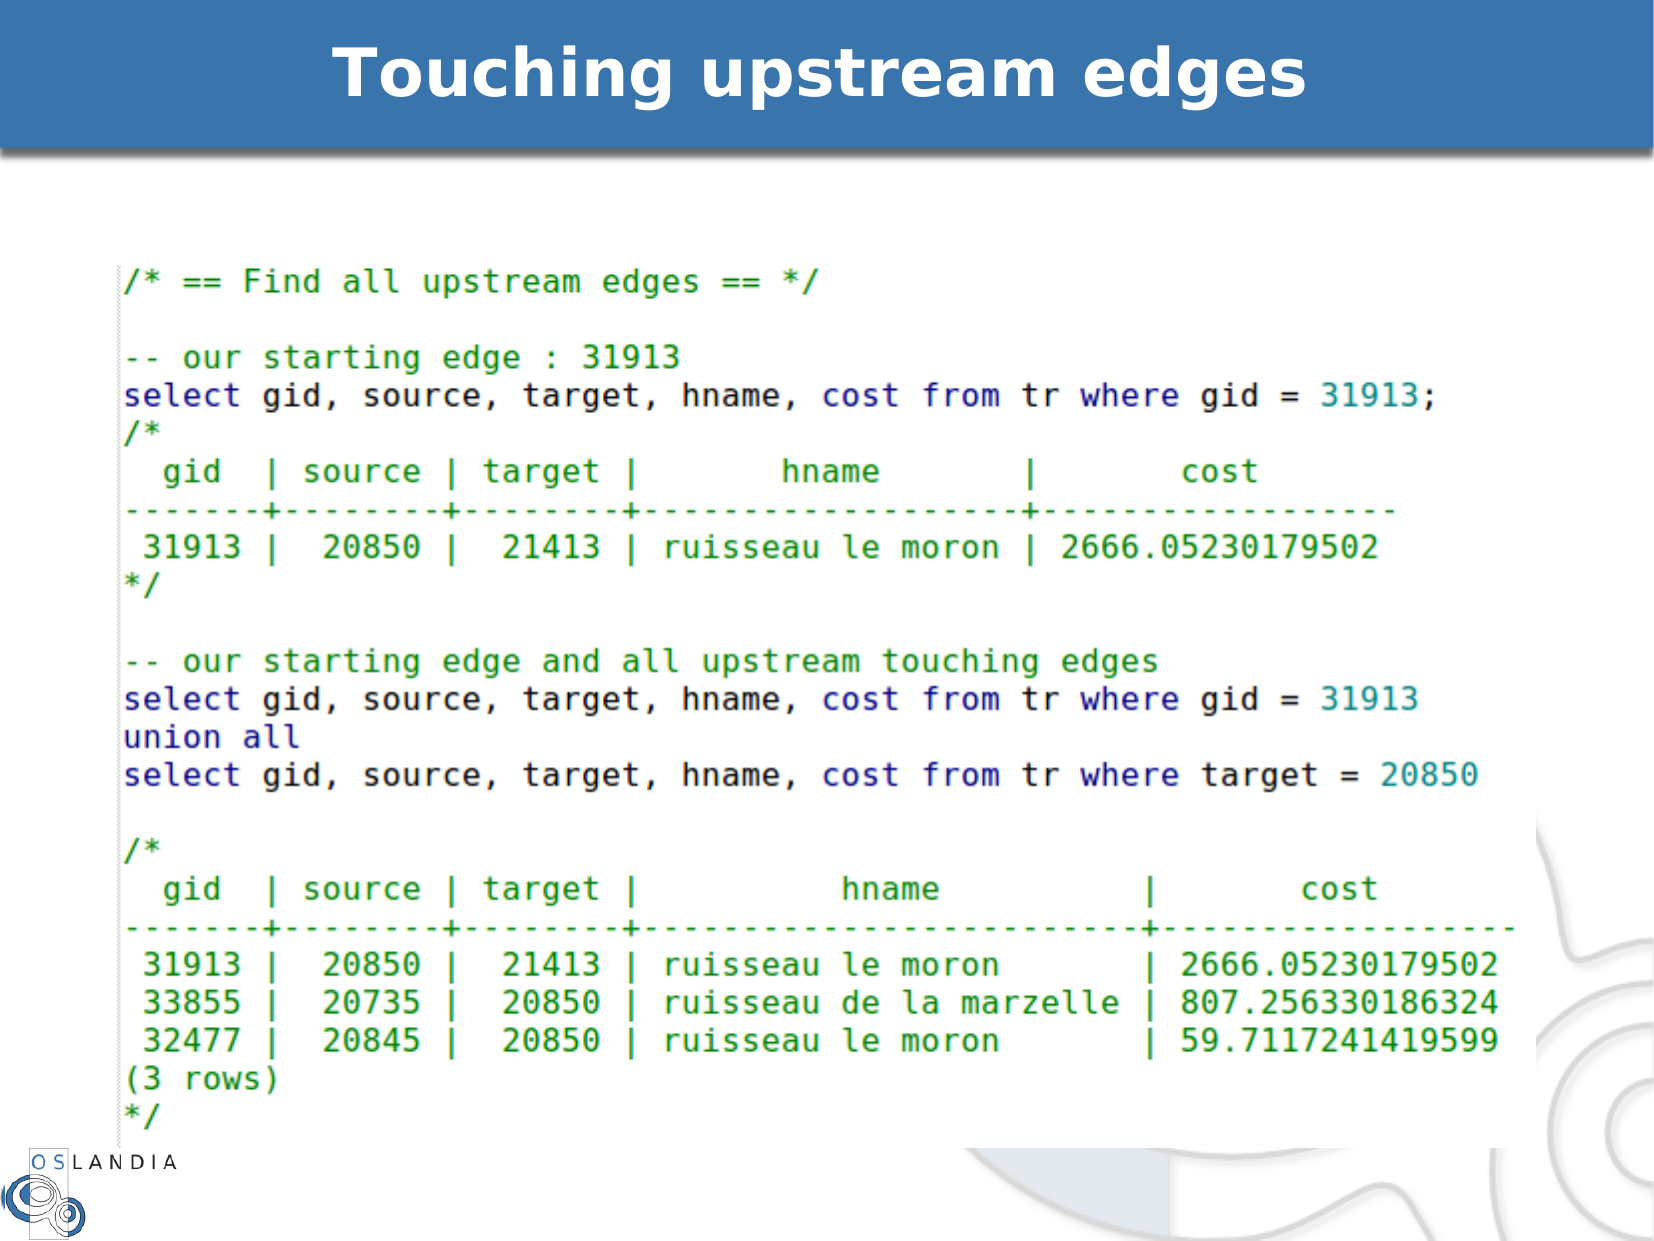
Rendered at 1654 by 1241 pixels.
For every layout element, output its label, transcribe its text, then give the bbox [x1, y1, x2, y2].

picture [0, 0, 1654, 1241]
title Touching upstream edges [76, 0, 1565, 148]
